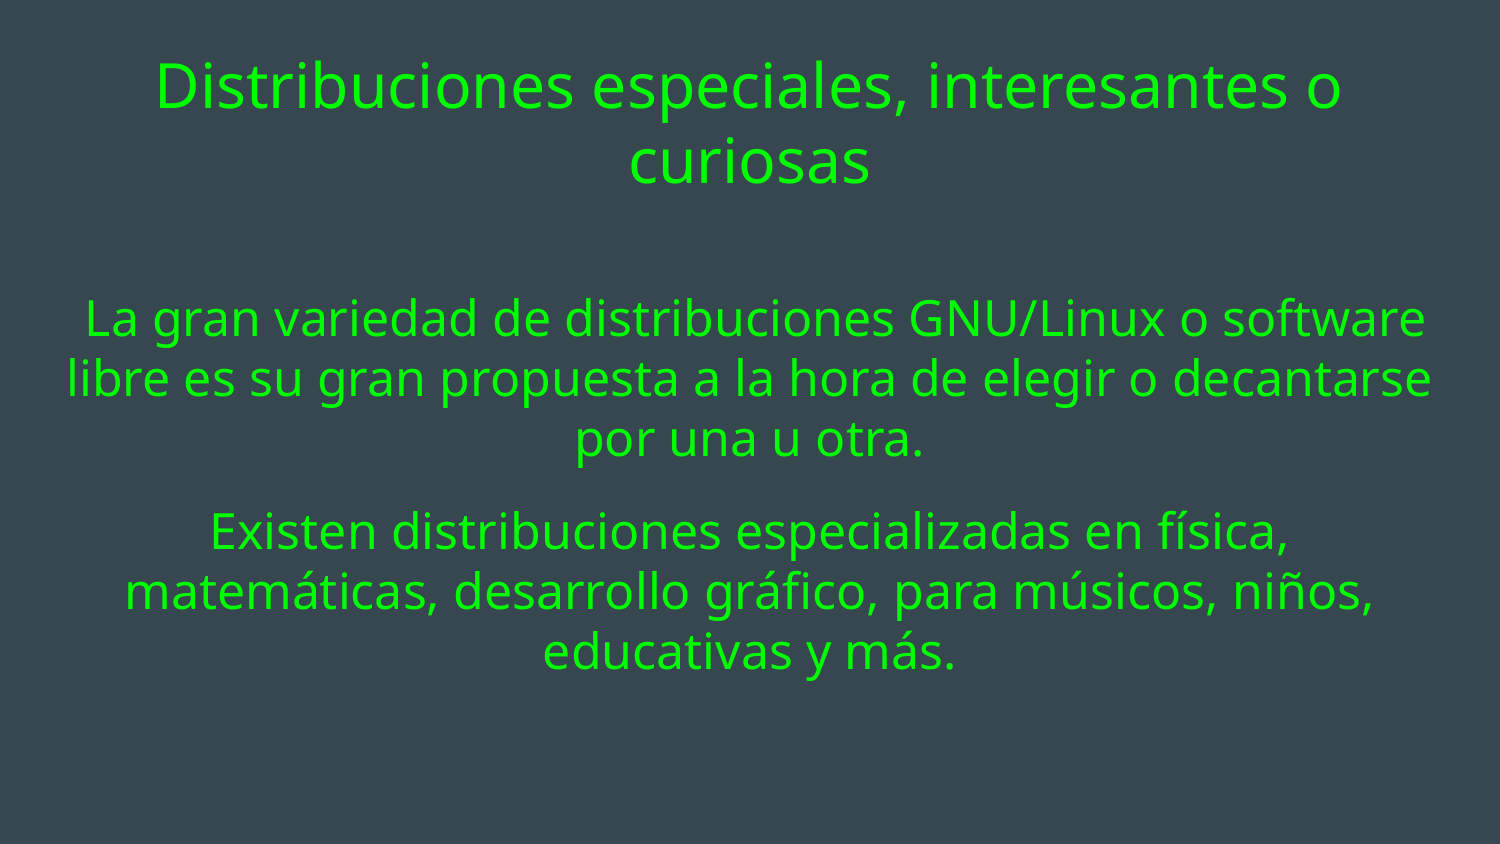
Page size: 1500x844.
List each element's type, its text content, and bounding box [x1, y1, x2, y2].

list La gran variedad de distribuciones GNU/Linux o software libre es su gran propuesta a la hora de elegir o decantarse por una u otra. Existen distribuciones especializadas en física, matemáticas, desarrollo gráfico, para músicos, niños, educativas y más. [51, 187, 1449, 779]
title Distribuciones especiales, interesantes o curiosas [51, 31, 1449, 187]
